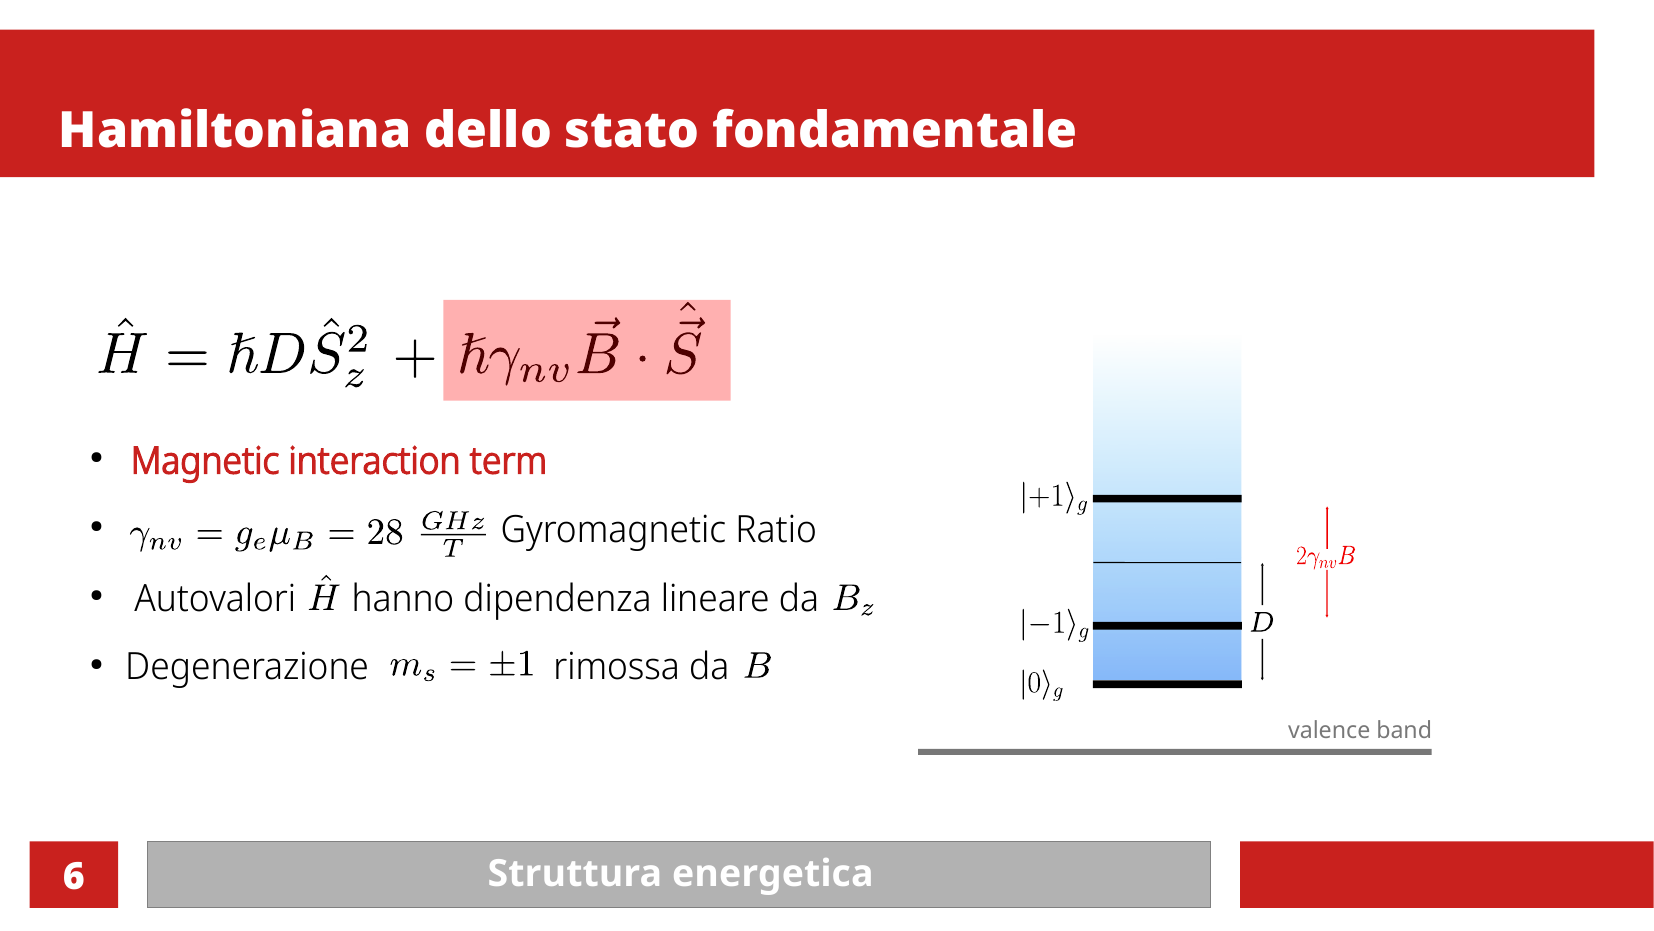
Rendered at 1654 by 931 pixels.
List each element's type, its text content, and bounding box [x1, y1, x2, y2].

text_box Magnetic interaction term Gyromagnetic Ratio Autovalori hanno dipendenza lineare da Degenerazione rimossa da [75, 426, 813, 750]
text_box Struttura energetica [155, 838, 1206, 905]
text_box [744, 652, 771, 678]
text_box [395, 299, 731, 401]
text_box [308, 574, 340, 610]
picture [813, 171, 1507, 865]
text_box [129, 510, 486, 557]
title Hamiltoniana dello stato fondamentale [59, 44, 1595, 163]
text_box [390, 650, 533, 682]
text_box [98, 317, 367, 388]
